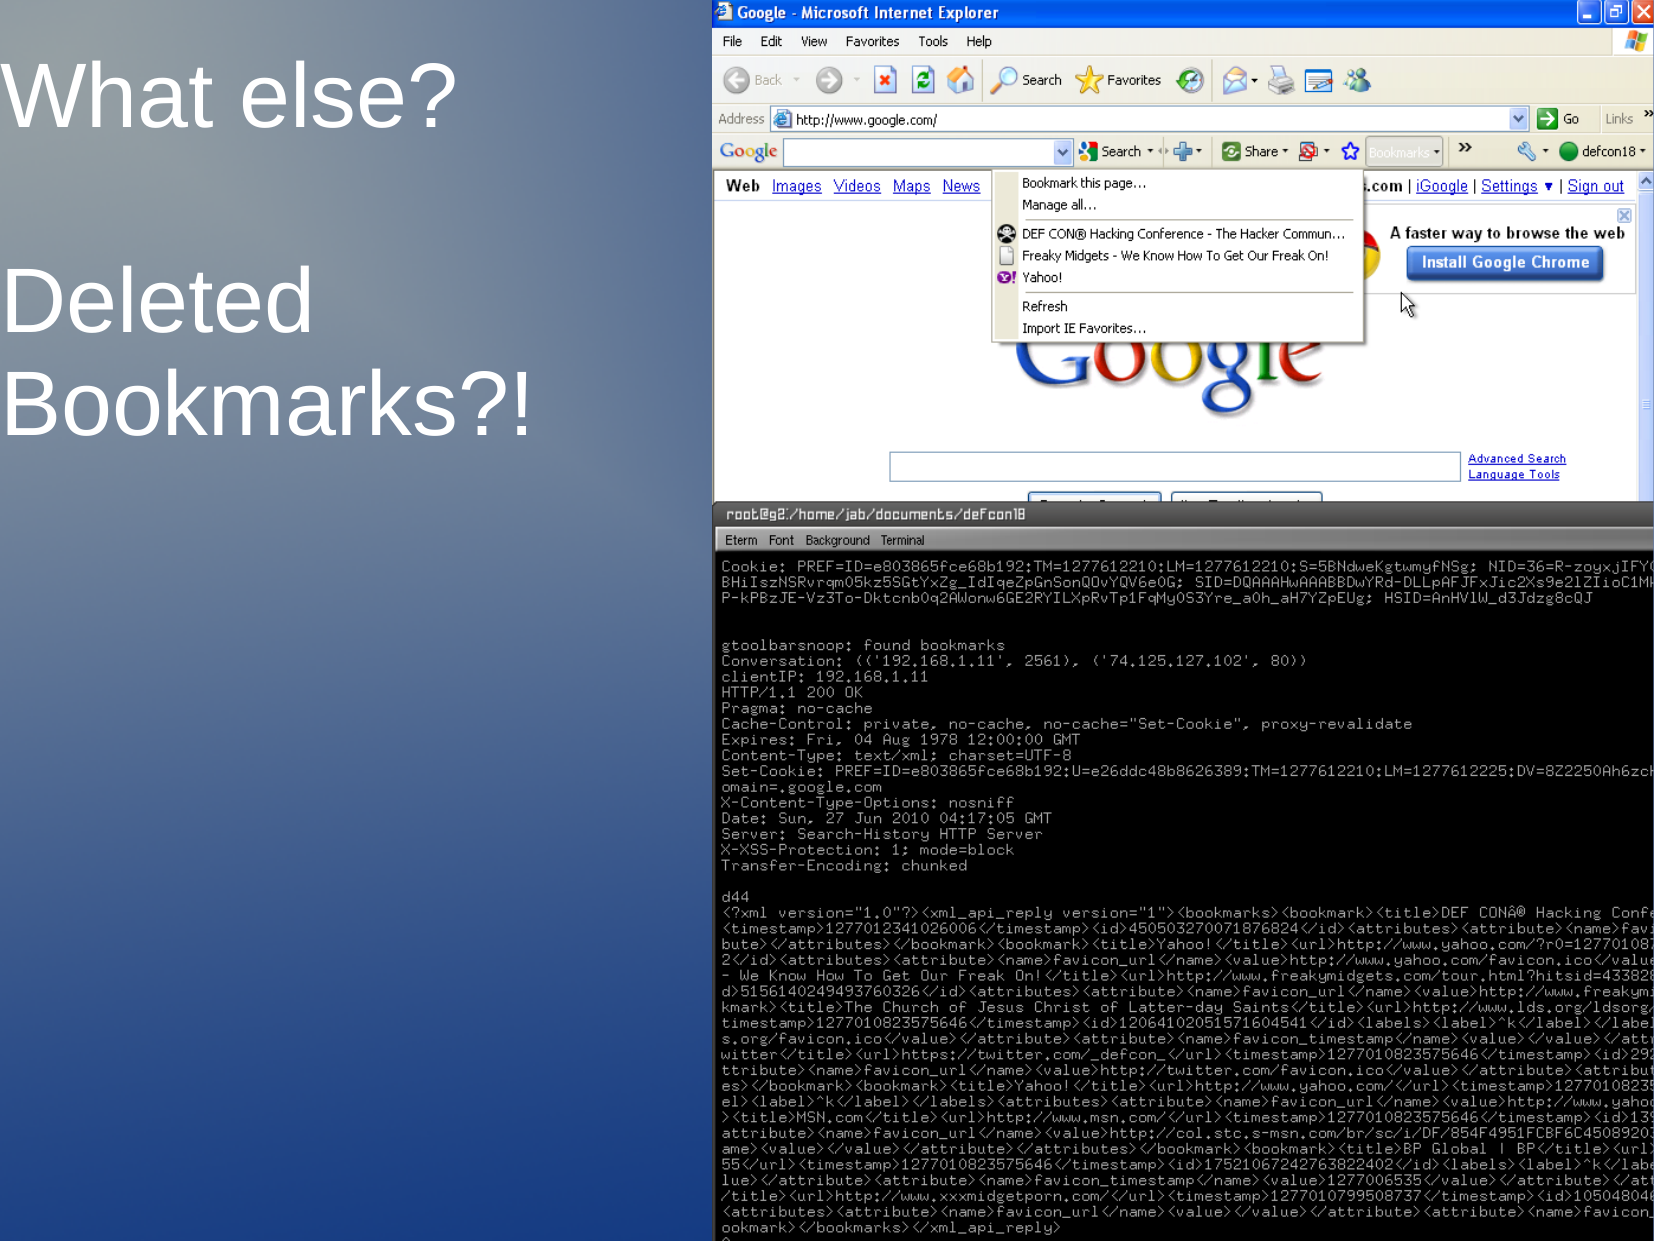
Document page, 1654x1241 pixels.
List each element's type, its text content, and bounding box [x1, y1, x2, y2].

picture [0, 0, 1654, 1241]
title What else? Deleted Bookmarks?! [0, 11, 630, 488]
